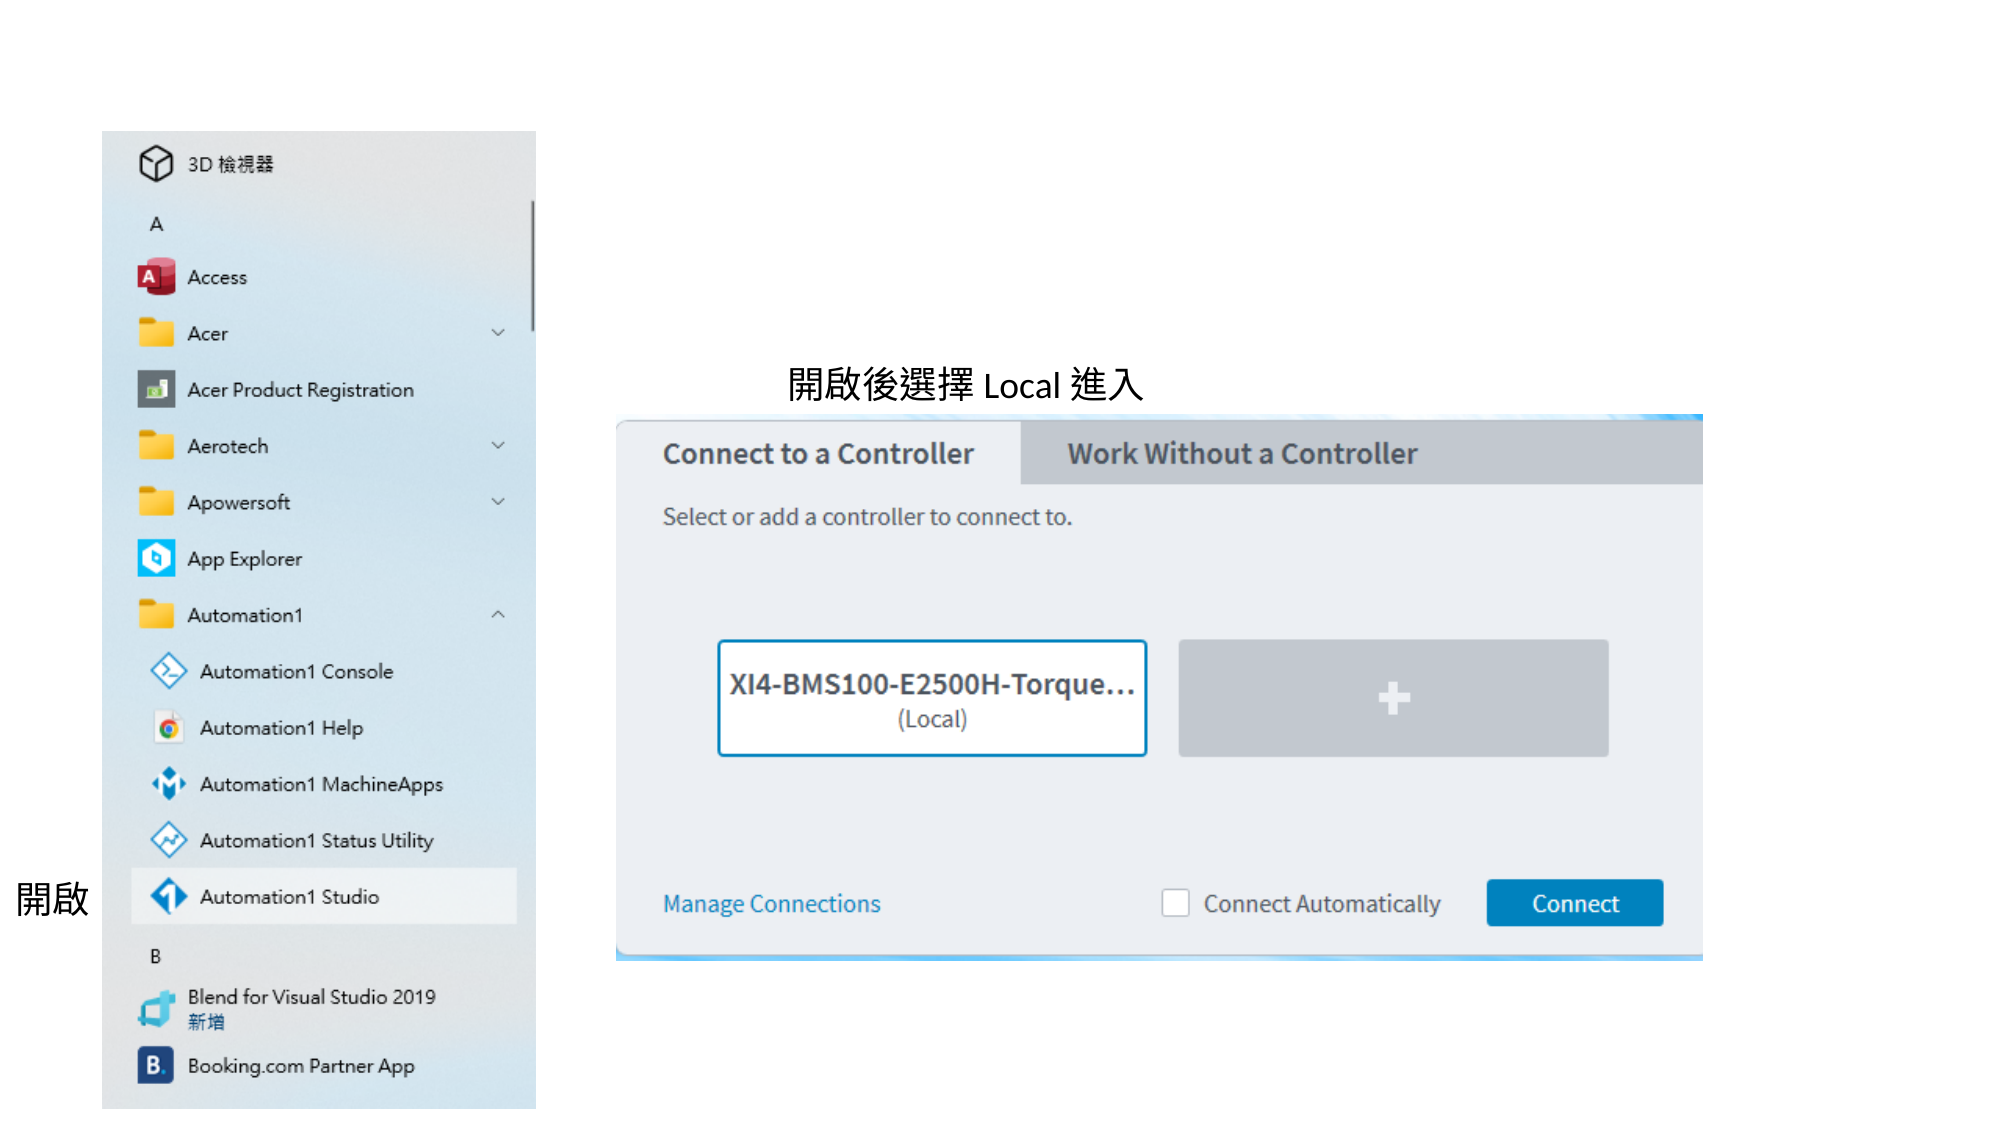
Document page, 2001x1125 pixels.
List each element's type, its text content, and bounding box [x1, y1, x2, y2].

picture [102, 131, 536, 868]
text_box 開啟後選擇Local進入 [772, 353, 1773, 413]
picture [102, 929, 536, 1109]
text_box 開啟 [0, 868, 1000, 929]
picture [616, 414, 1703, 961]
